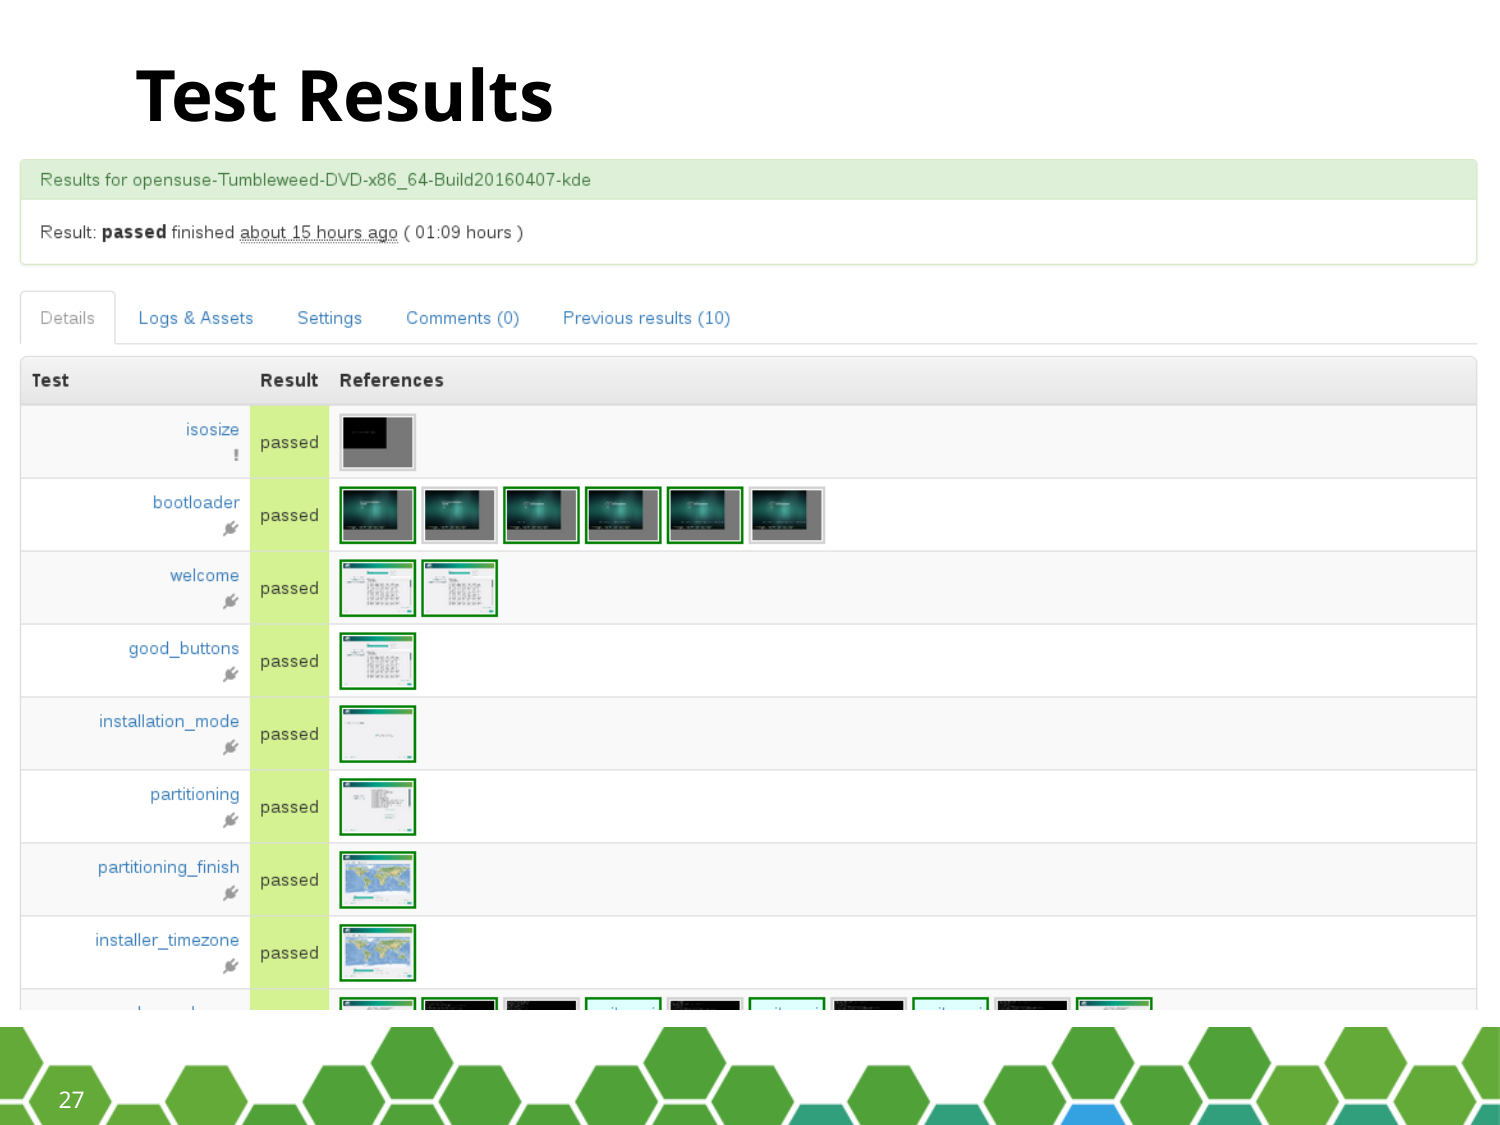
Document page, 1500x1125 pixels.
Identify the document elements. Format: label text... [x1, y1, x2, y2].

title Test Results [135, 12, 1372, 159]
picture [0, 1027, 1500, 1125]
picture [11, 159, 1489, 1010]
